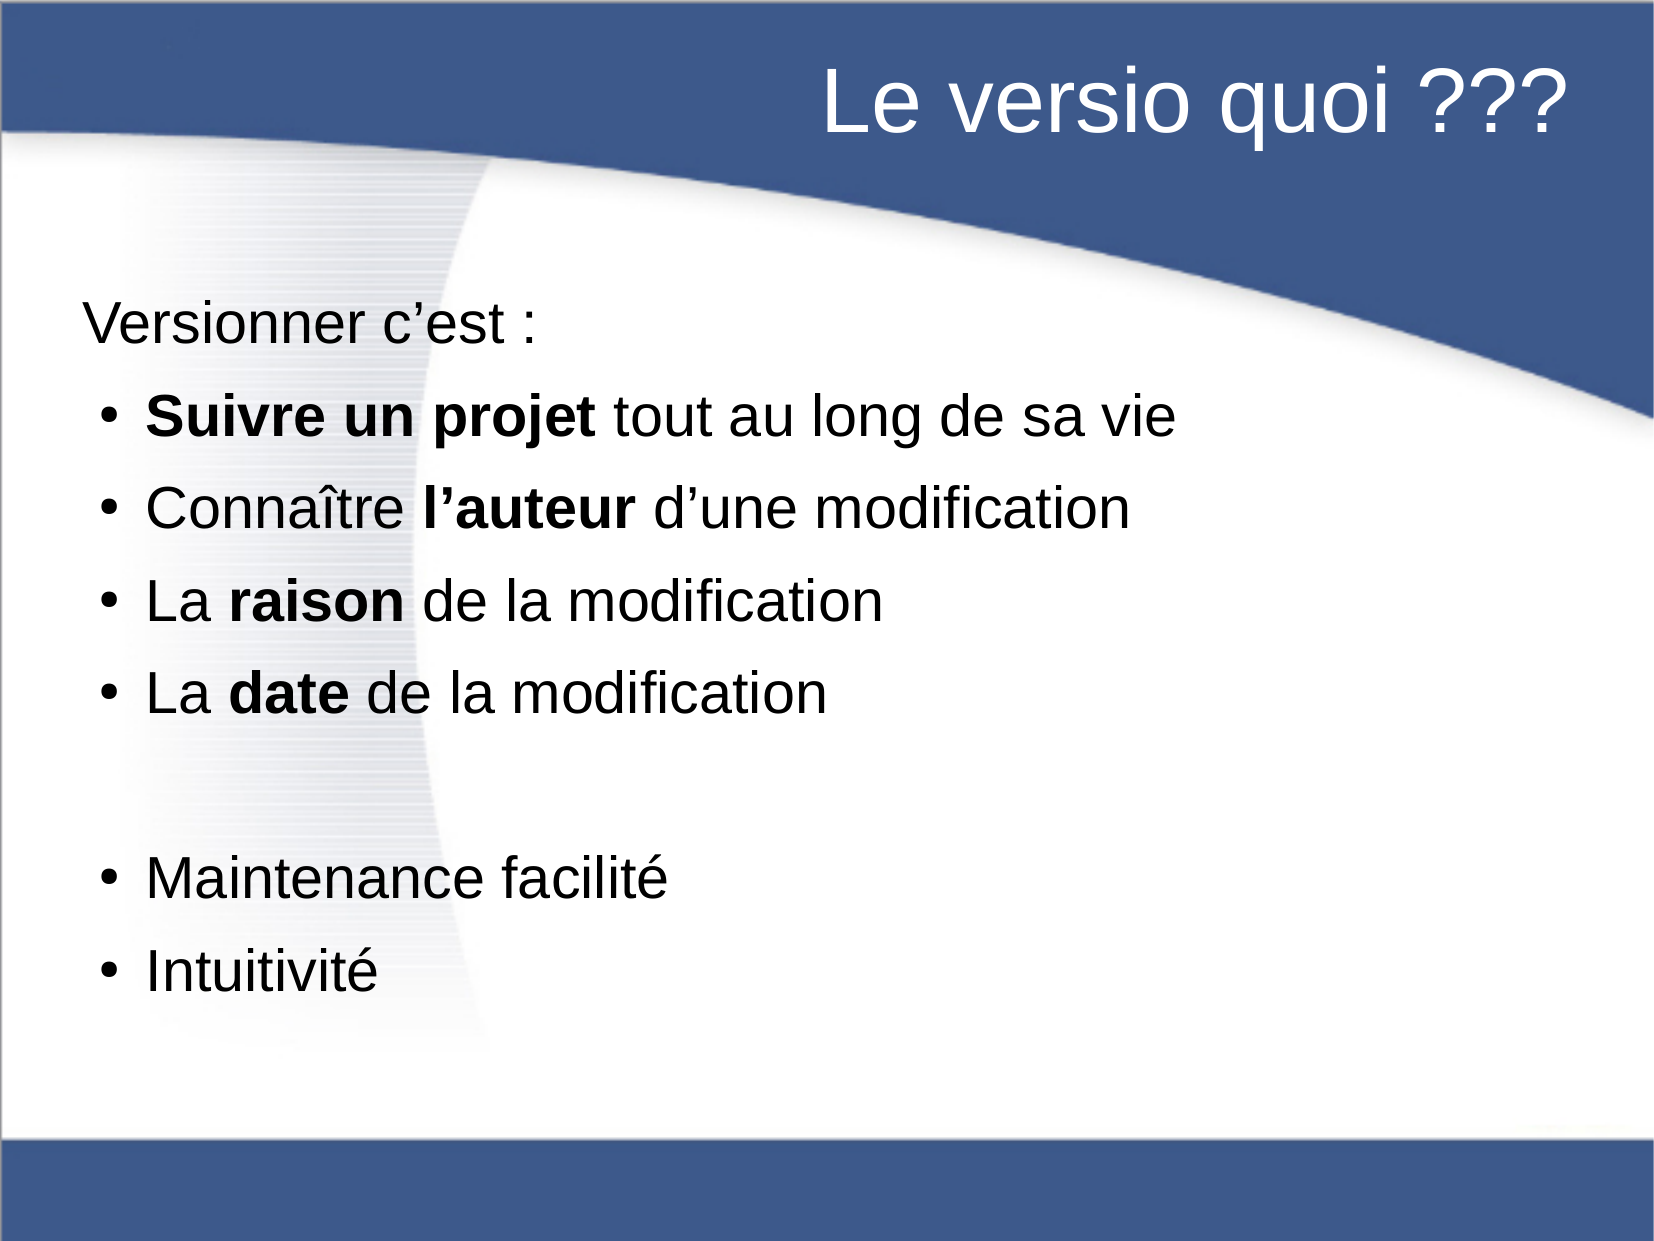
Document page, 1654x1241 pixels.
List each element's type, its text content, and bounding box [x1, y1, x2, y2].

picture [0, 0, 1654, 1241]
list Versionner c’est : Suivre un projet tout au long de sa vie Connaître l’auteur d’une modification La raison de la modification La date de la modification Maintenance facilité Intuitivité [82, 290, 1571, 1010]
title Le versio quoi ??? [82, 49, 1571, 257]
